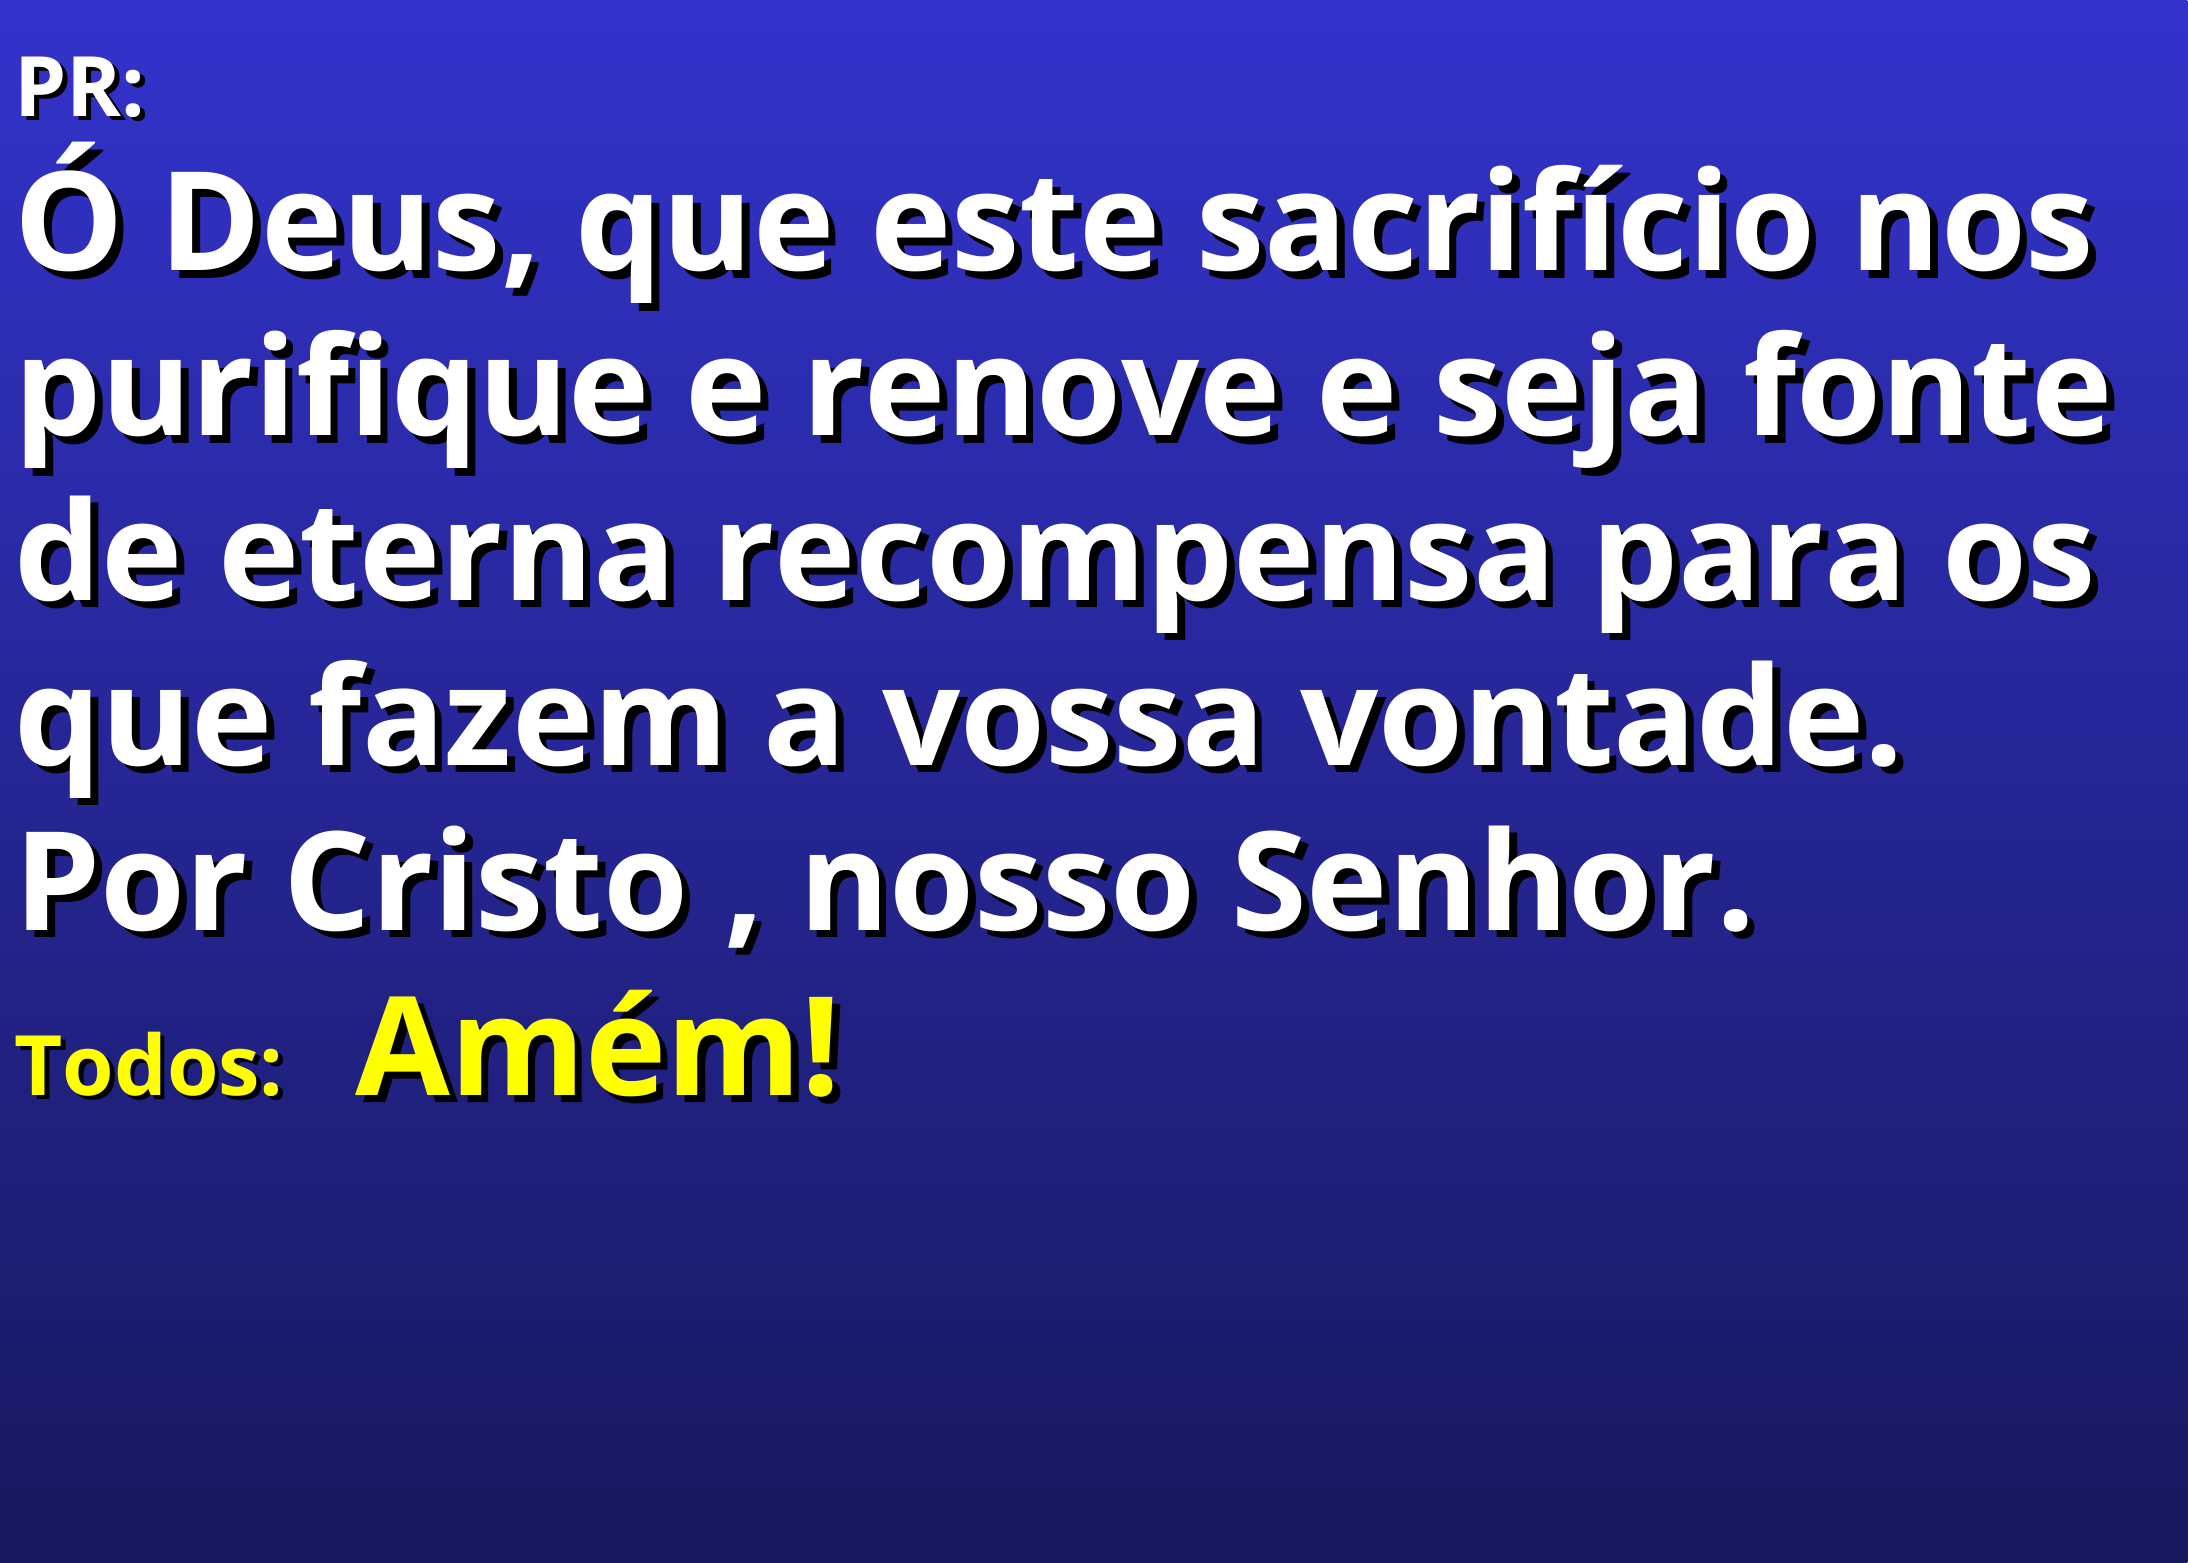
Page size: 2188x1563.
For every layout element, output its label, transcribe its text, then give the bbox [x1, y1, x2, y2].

text_box PR: Ó Deus, que este sacrifício nos purifique e renove e seja fonte de eterna recompensa para os que fazem a vossa vontade. Por Cristo , nosso Senhor. Todos: Amém! [0, 25, 2188, 1131]
